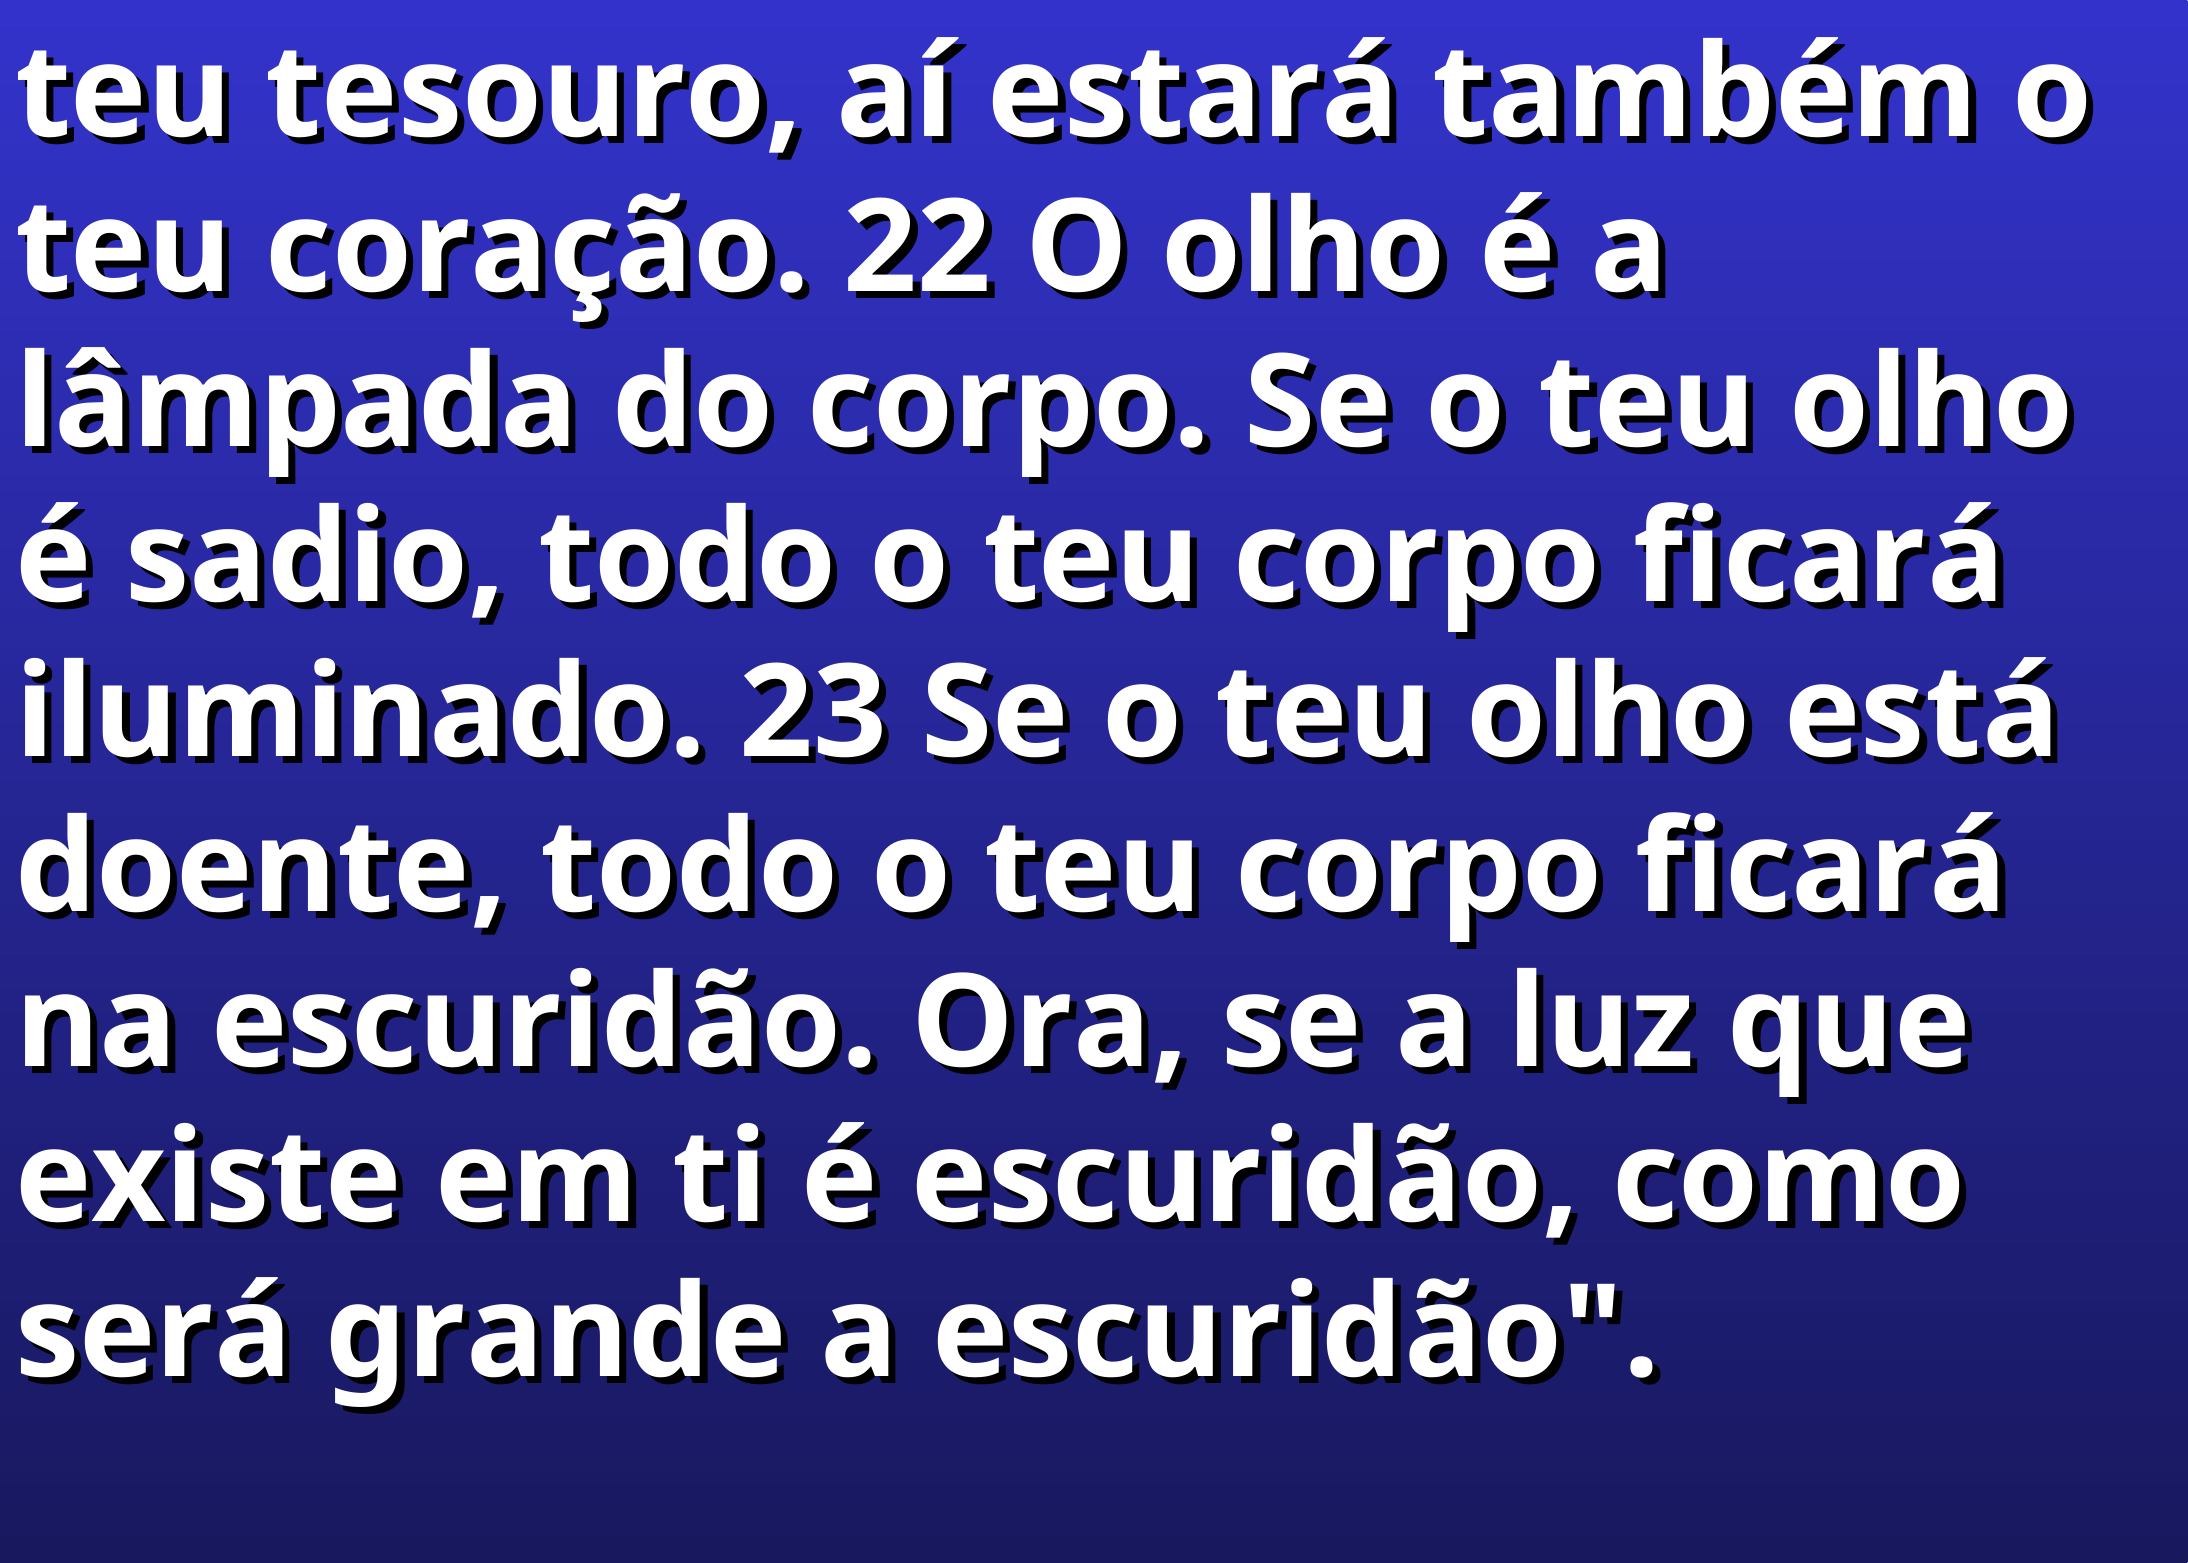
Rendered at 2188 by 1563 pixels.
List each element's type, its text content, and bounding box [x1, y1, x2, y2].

text_box teu tesouro, aí estará também o teu coração. 22 O olho é a lâmpada do corpo. Se o teu olho é sadio, todo o teu corpo ficará iluminado. 23 Se o teu olho está doente, todo o teu corpo ficará na escuridão. Ora, se a luz que existe em ti é escuridão, como será grande a escuridão". [0, 0, 2188, 1563]
